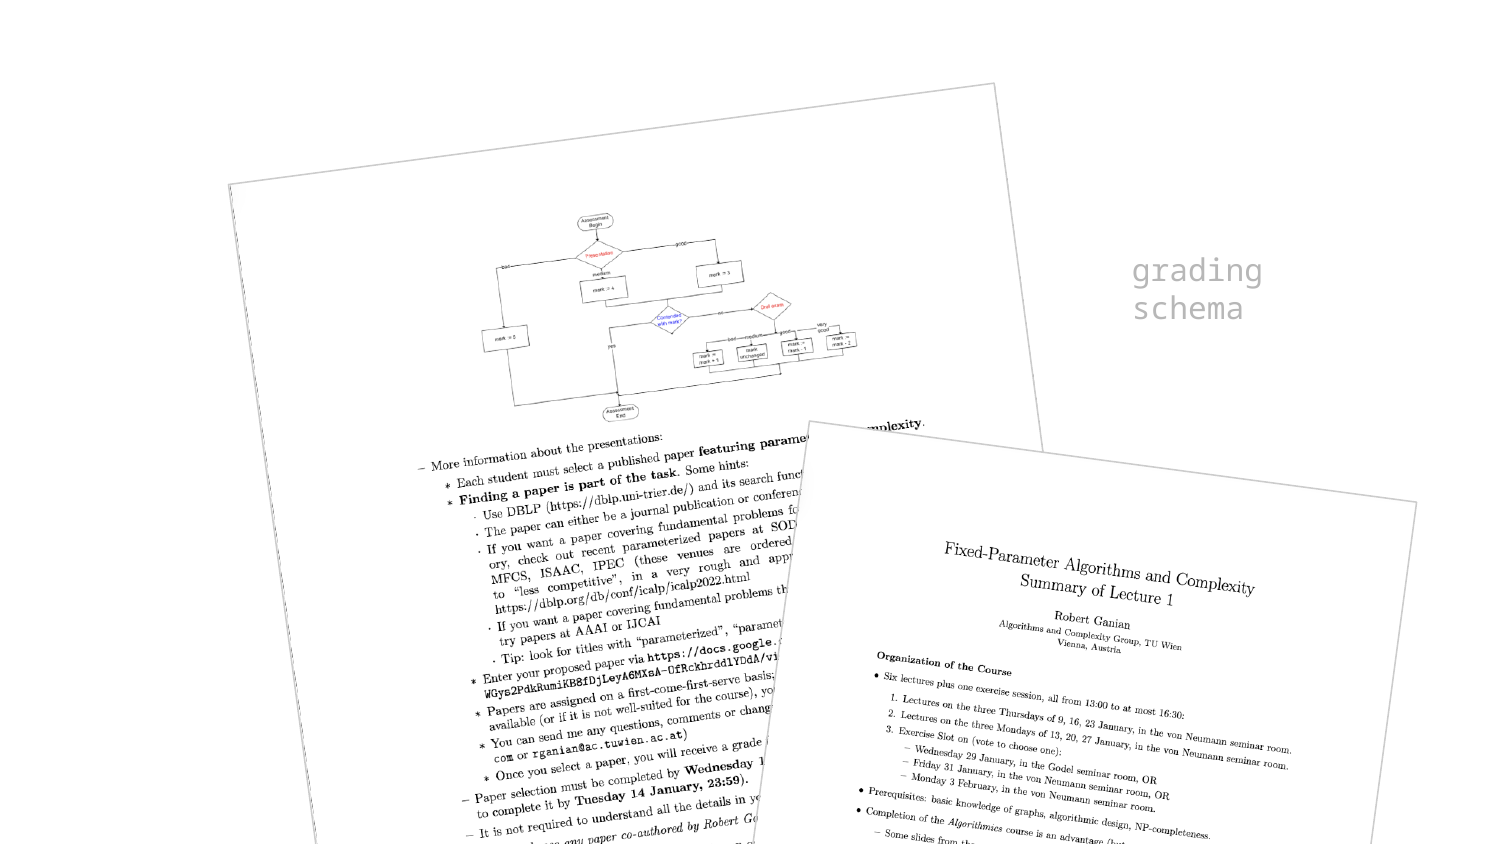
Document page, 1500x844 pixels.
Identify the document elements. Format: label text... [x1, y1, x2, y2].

picture [229, 83, 1043, 844]
picture [753, 421, 1416, 844]
text_box grading schema [1116, 235, 1392, 341]
